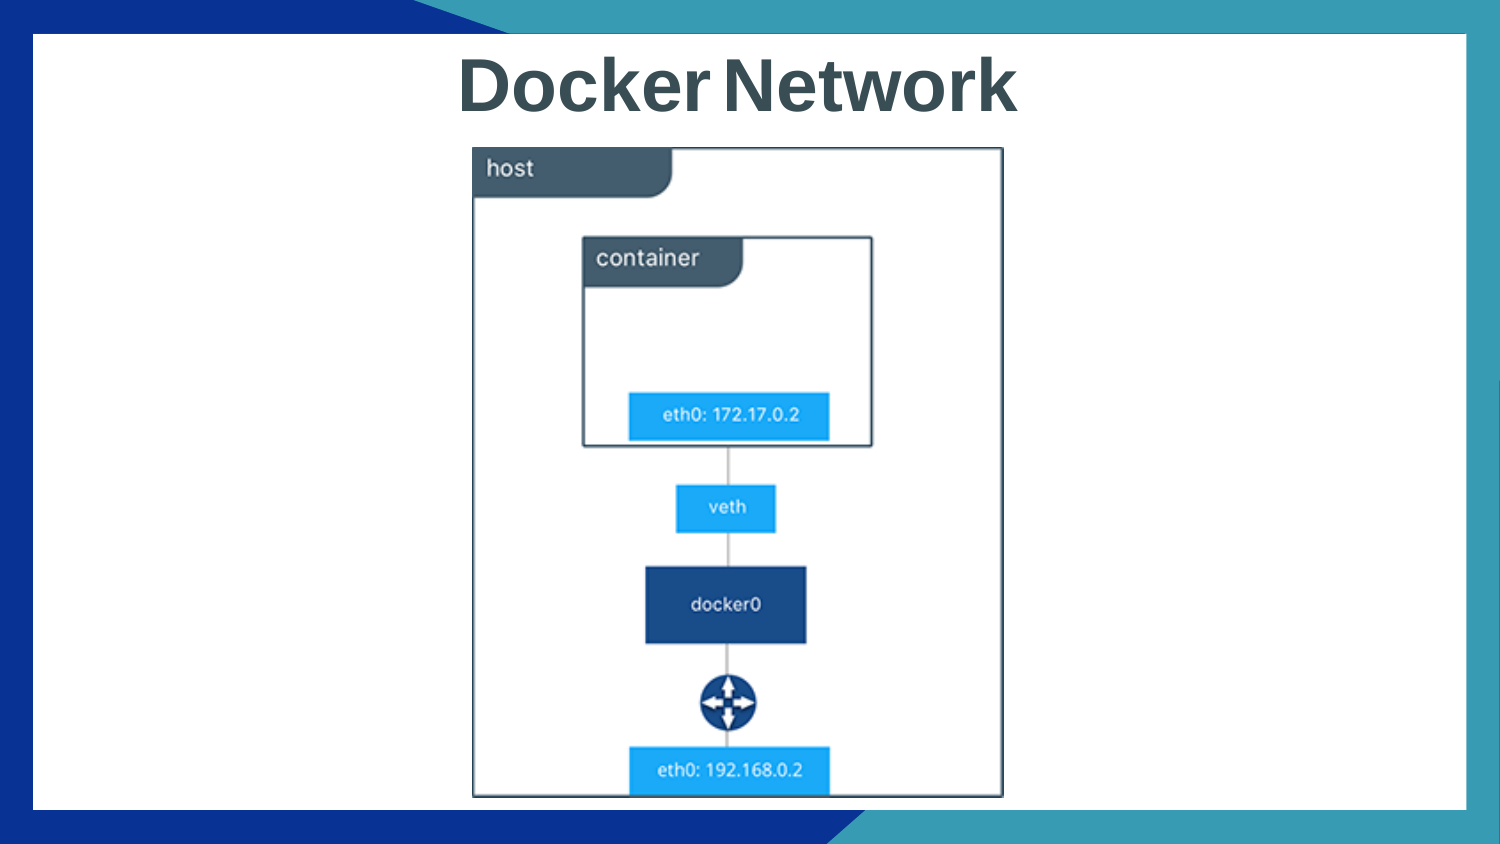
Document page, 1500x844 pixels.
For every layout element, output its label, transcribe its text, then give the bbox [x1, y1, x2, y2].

text_box Docker Network [29, 36, 1447, 220]
picture [472, 147, 1004, 798]
